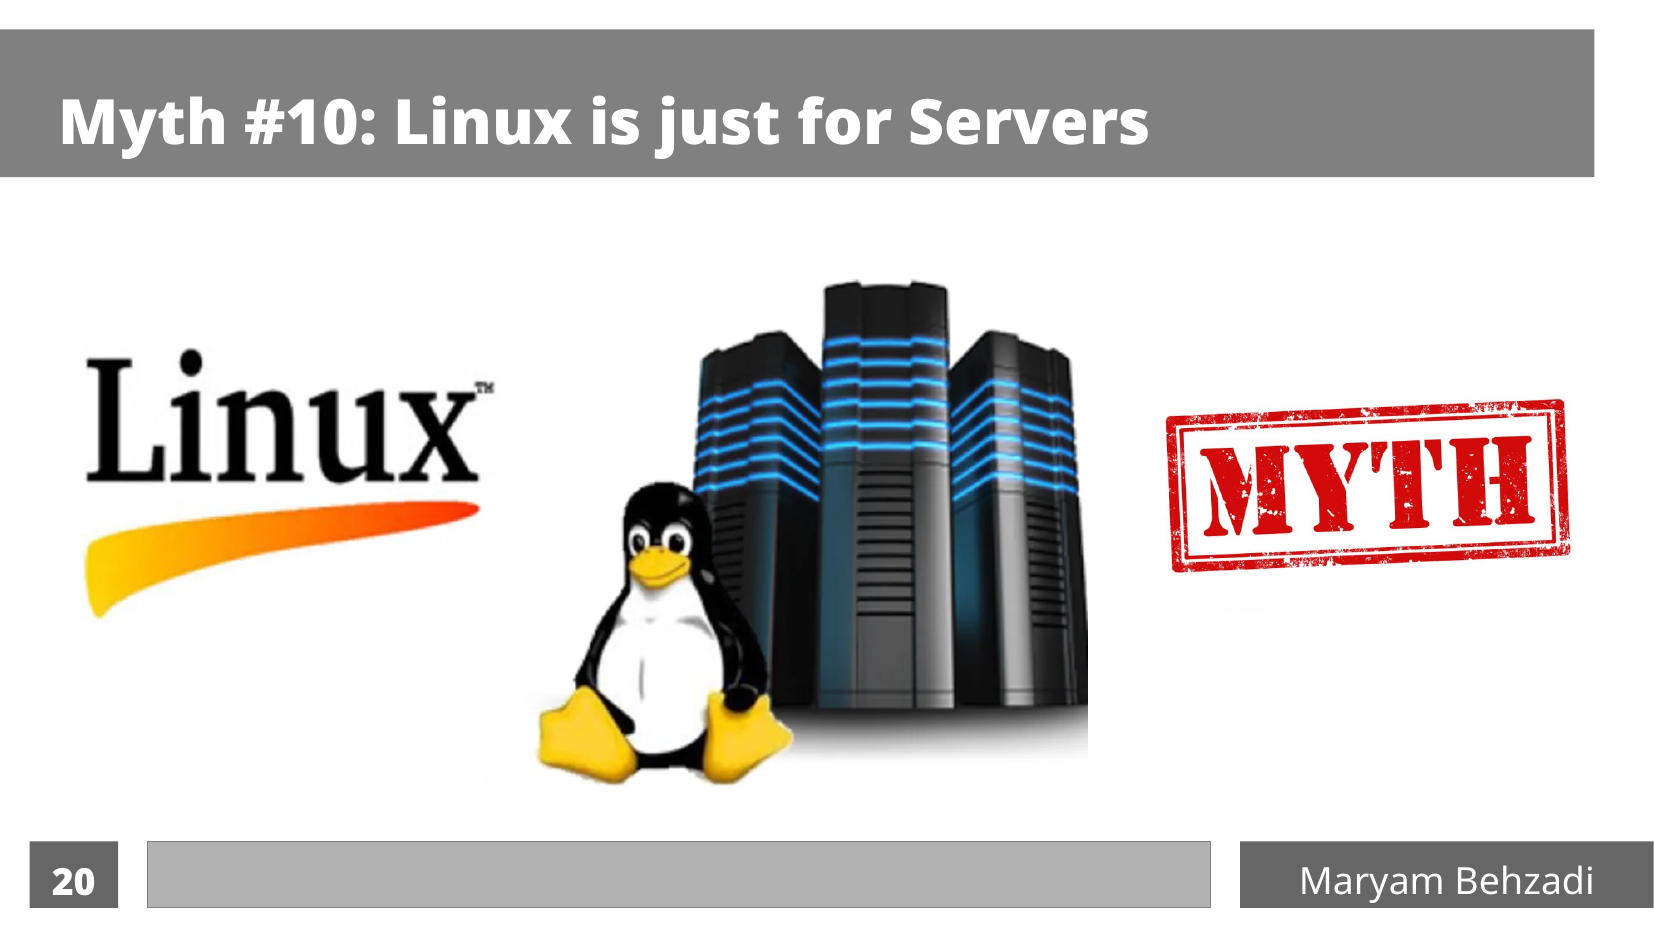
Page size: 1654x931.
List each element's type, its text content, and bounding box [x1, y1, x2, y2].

picture [24, 224, 1088, 823]
picture [1156, 356, 1578, 638]
title Myth #10: Linux is just for Servers [59, 44, 1595, 163]
